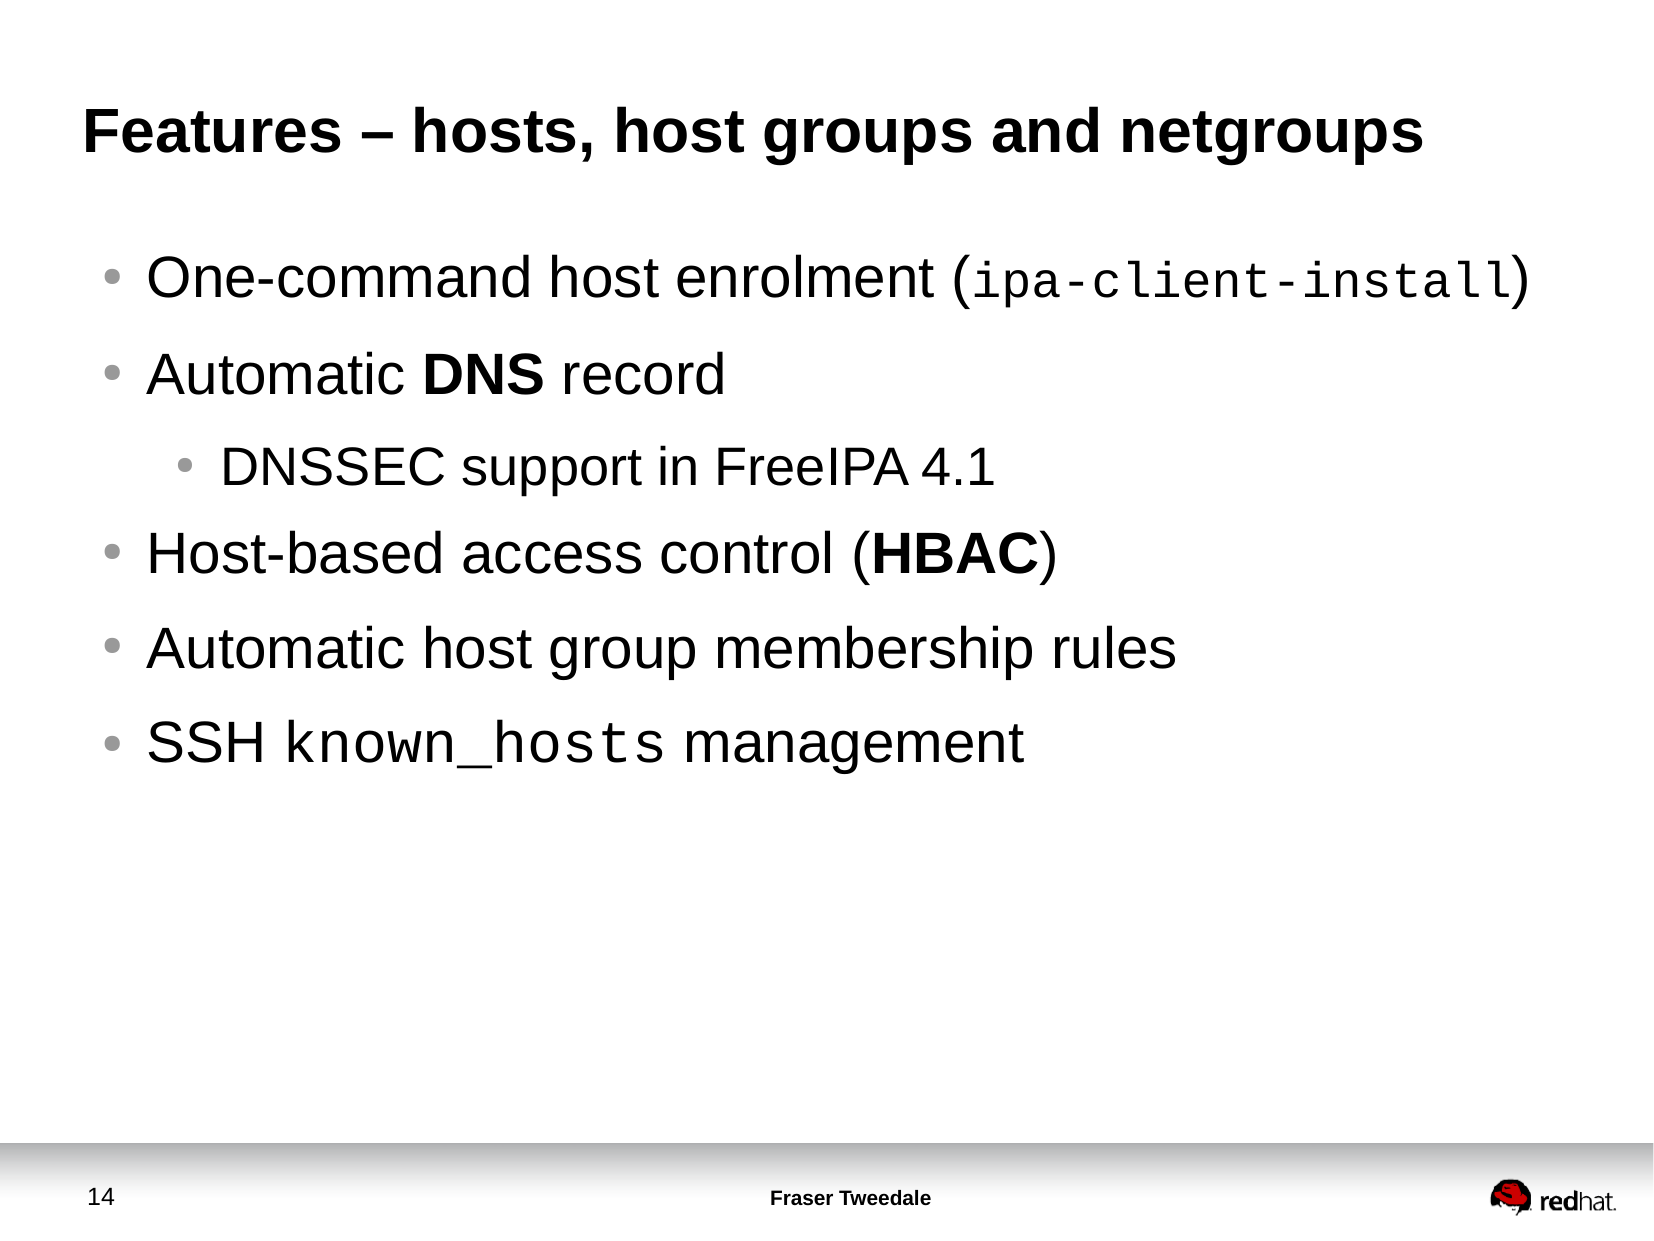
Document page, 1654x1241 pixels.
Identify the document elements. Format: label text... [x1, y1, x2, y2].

title Features – hosts, host groups and netgroups [82, 37, 1571, 226]
list One-command host enrolment (ipa-client-install) Automatic DNS record DNSSEC support in FreeIPA 4.1 Host-based access control (HBAC) Automatic host group membership rules SSH known_hosts management [86, 244, 1576, 1039]
picture [0, 1143, 1654, 1241]
